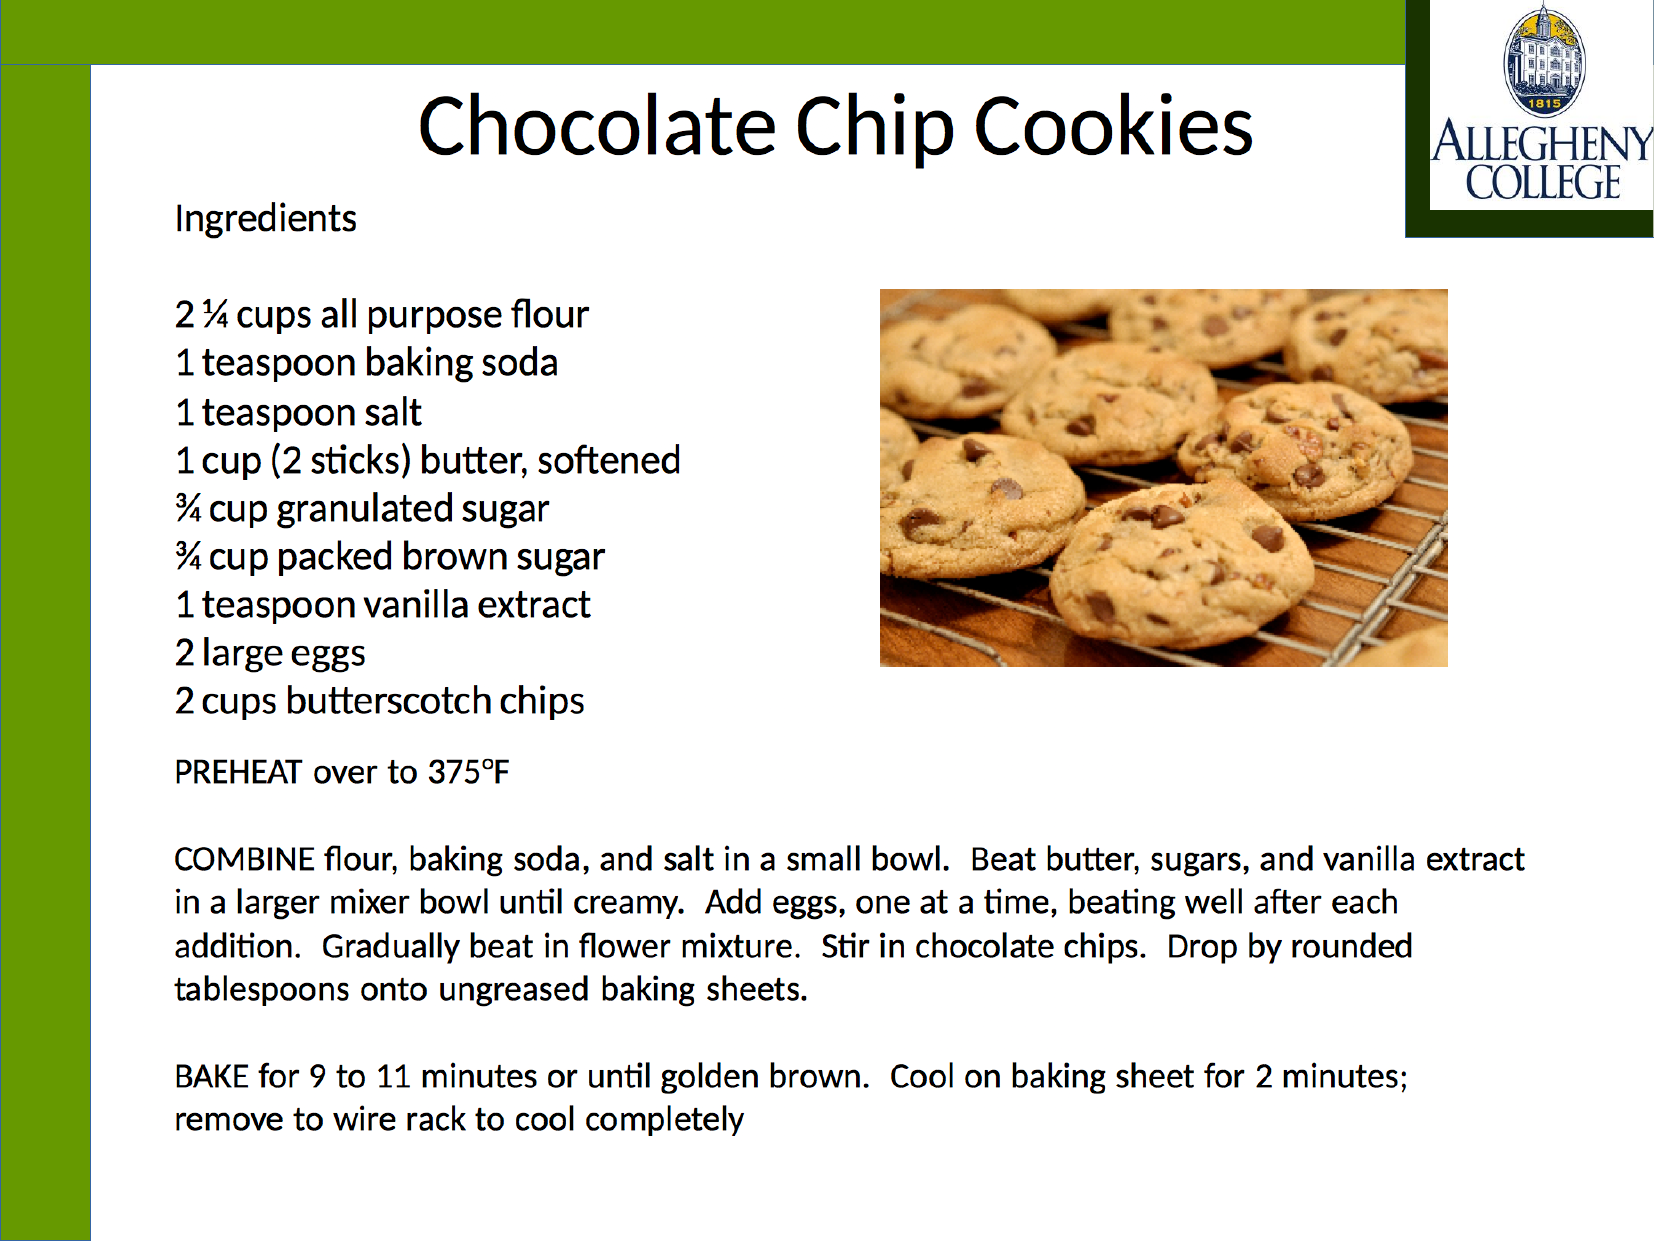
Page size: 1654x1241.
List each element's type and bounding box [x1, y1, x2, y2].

picture [138, 77, 1540, 1142]
text_box [0, 0, 1654, 1241]
picture [1430, 0, 1654, 210]
